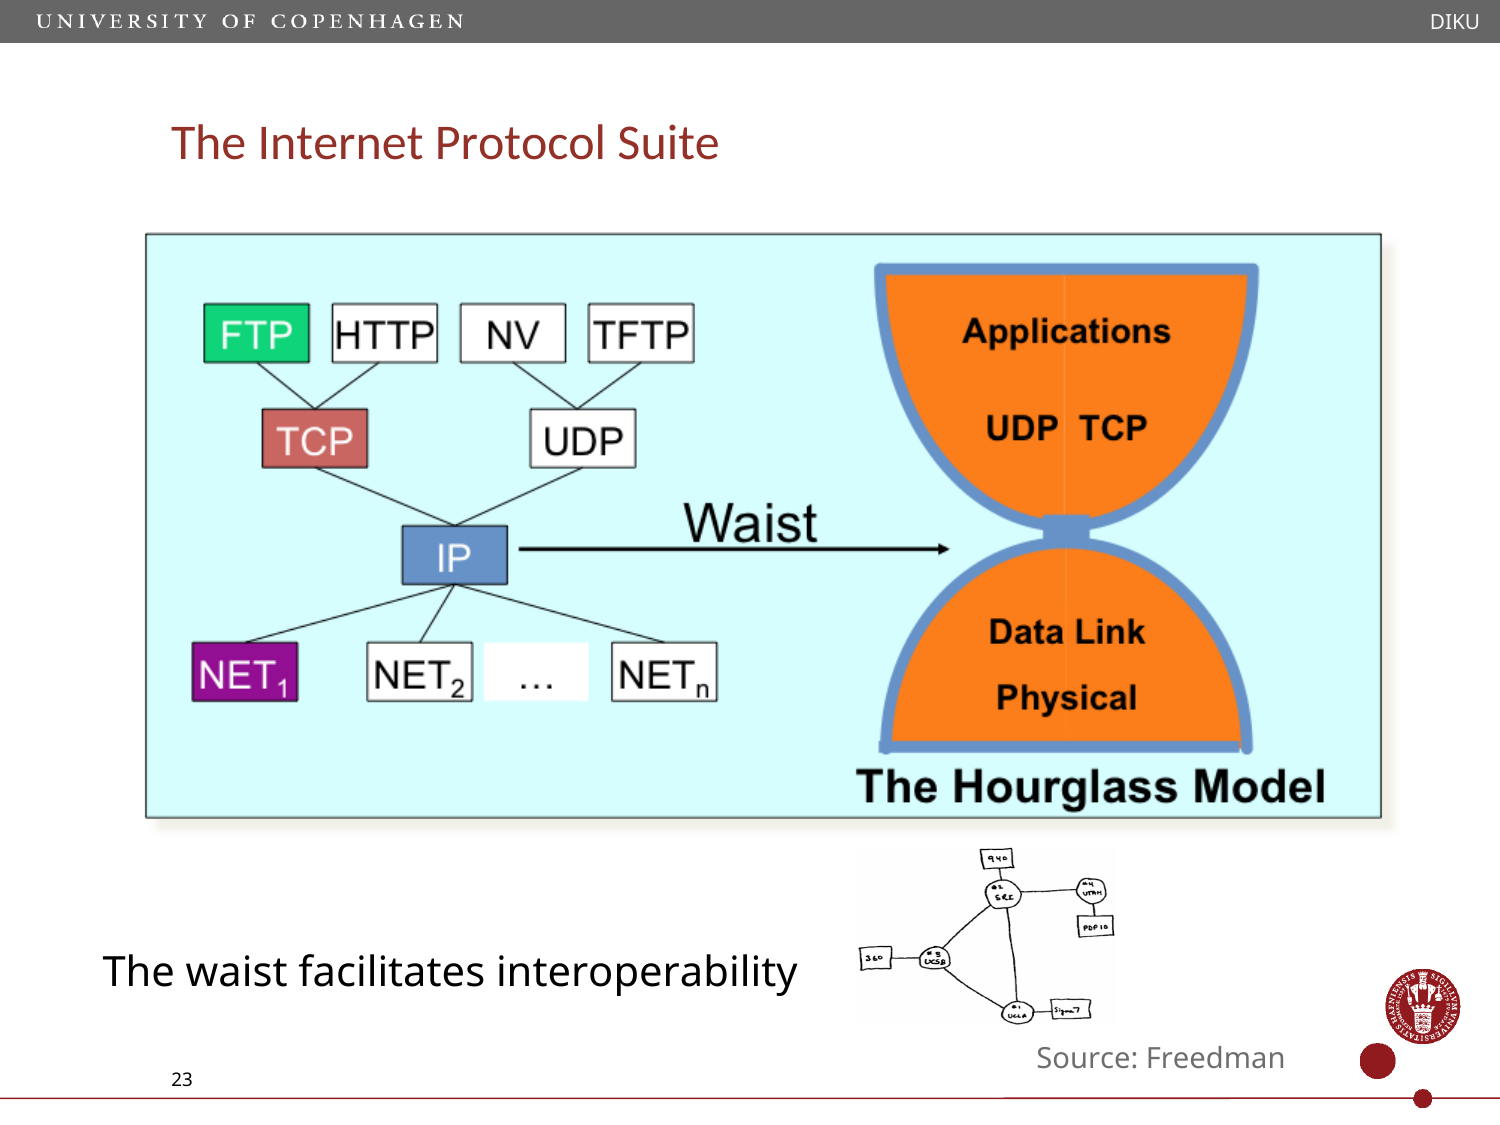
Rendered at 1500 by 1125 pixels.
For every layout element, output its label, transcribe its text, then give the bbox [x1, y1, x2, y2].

picture [123, 219, 1400, 837]
text_box Source: Freedman [1021, 1031, 1341, 1083]
text_box <number> [171, 1067, 522, 1092]
text_box The Internet Protocol Suite [171, 75, 1329, 171]
text_box The waist facilitates interoperability [87, 937, 856, 1003]
picture [0, 846, 1500, 1122]
text_box DIKU [469, 0, 1495, 43]
